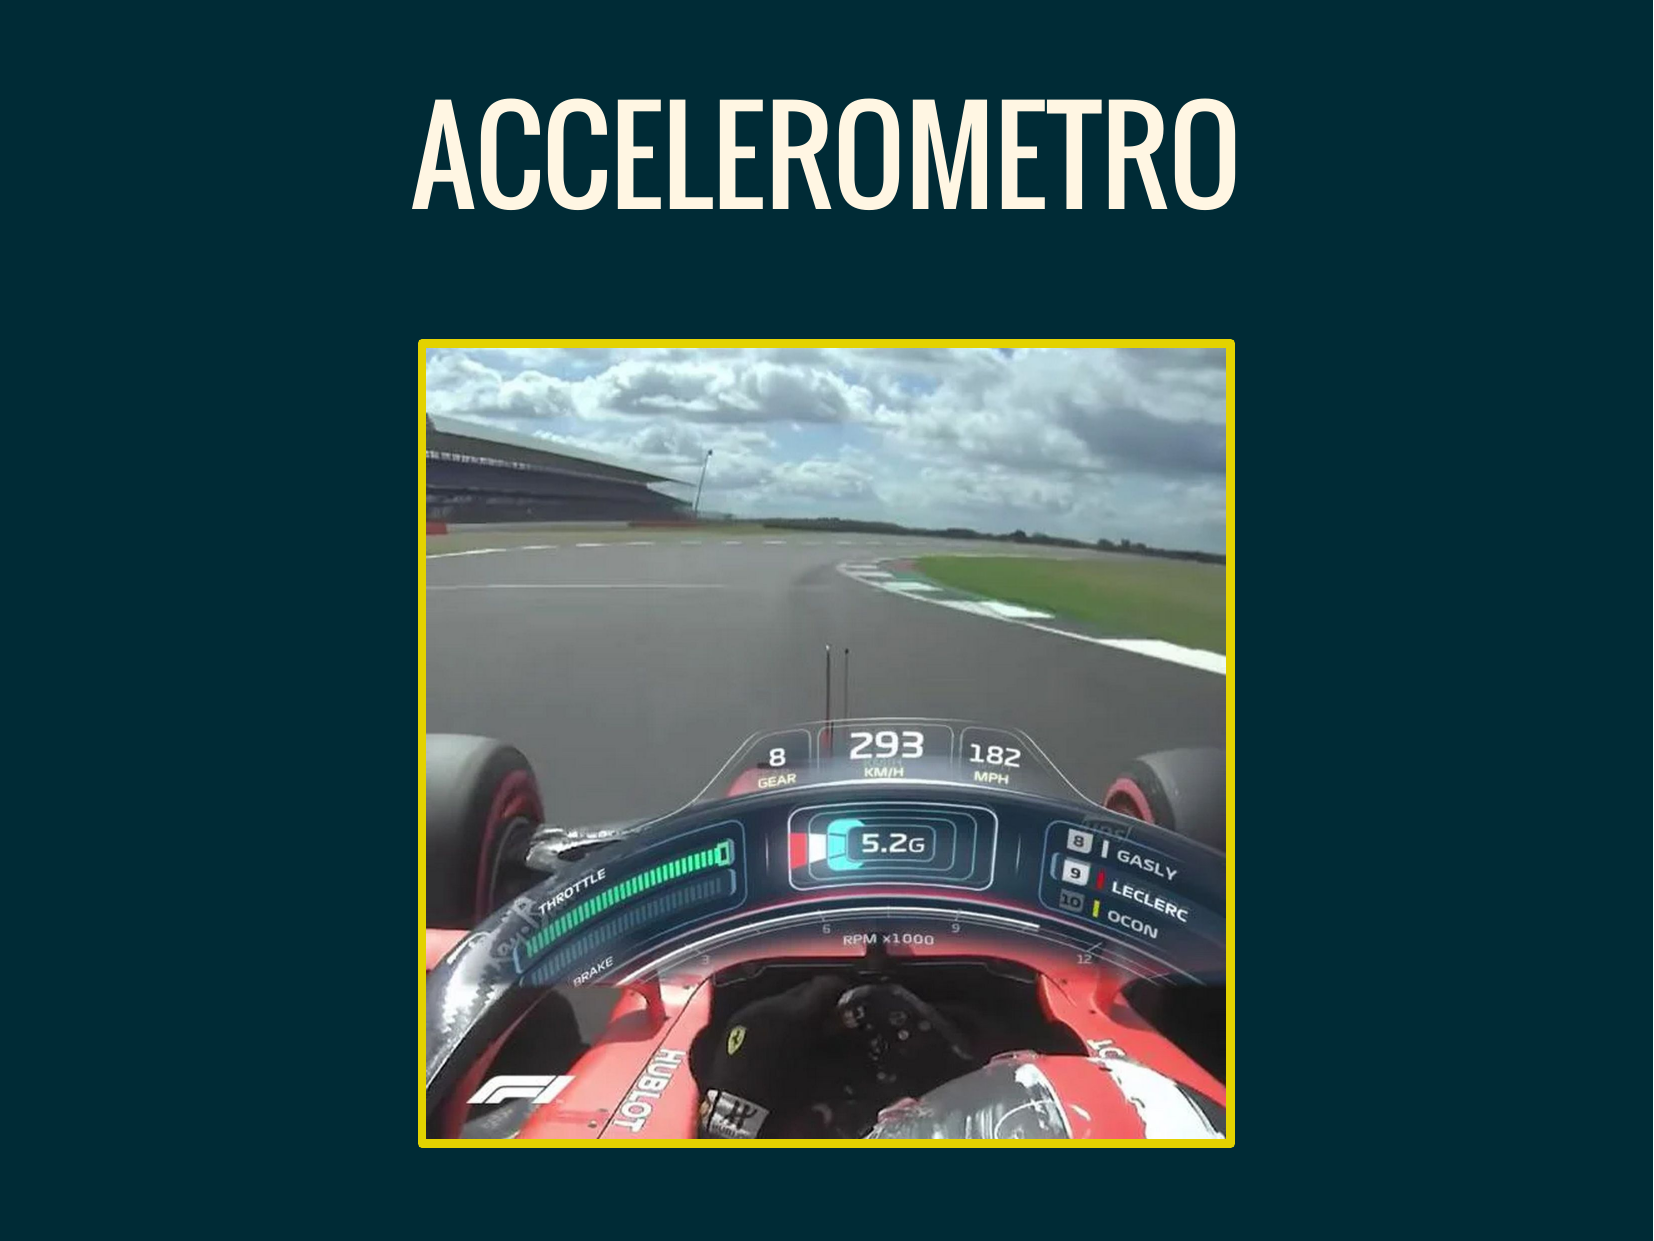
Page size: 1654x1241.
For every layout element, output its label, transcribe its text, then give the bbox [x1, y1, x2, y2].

title ACCELErometro [82, 49, 1571, 257]
picture [426, 347, 1227, 1140]
